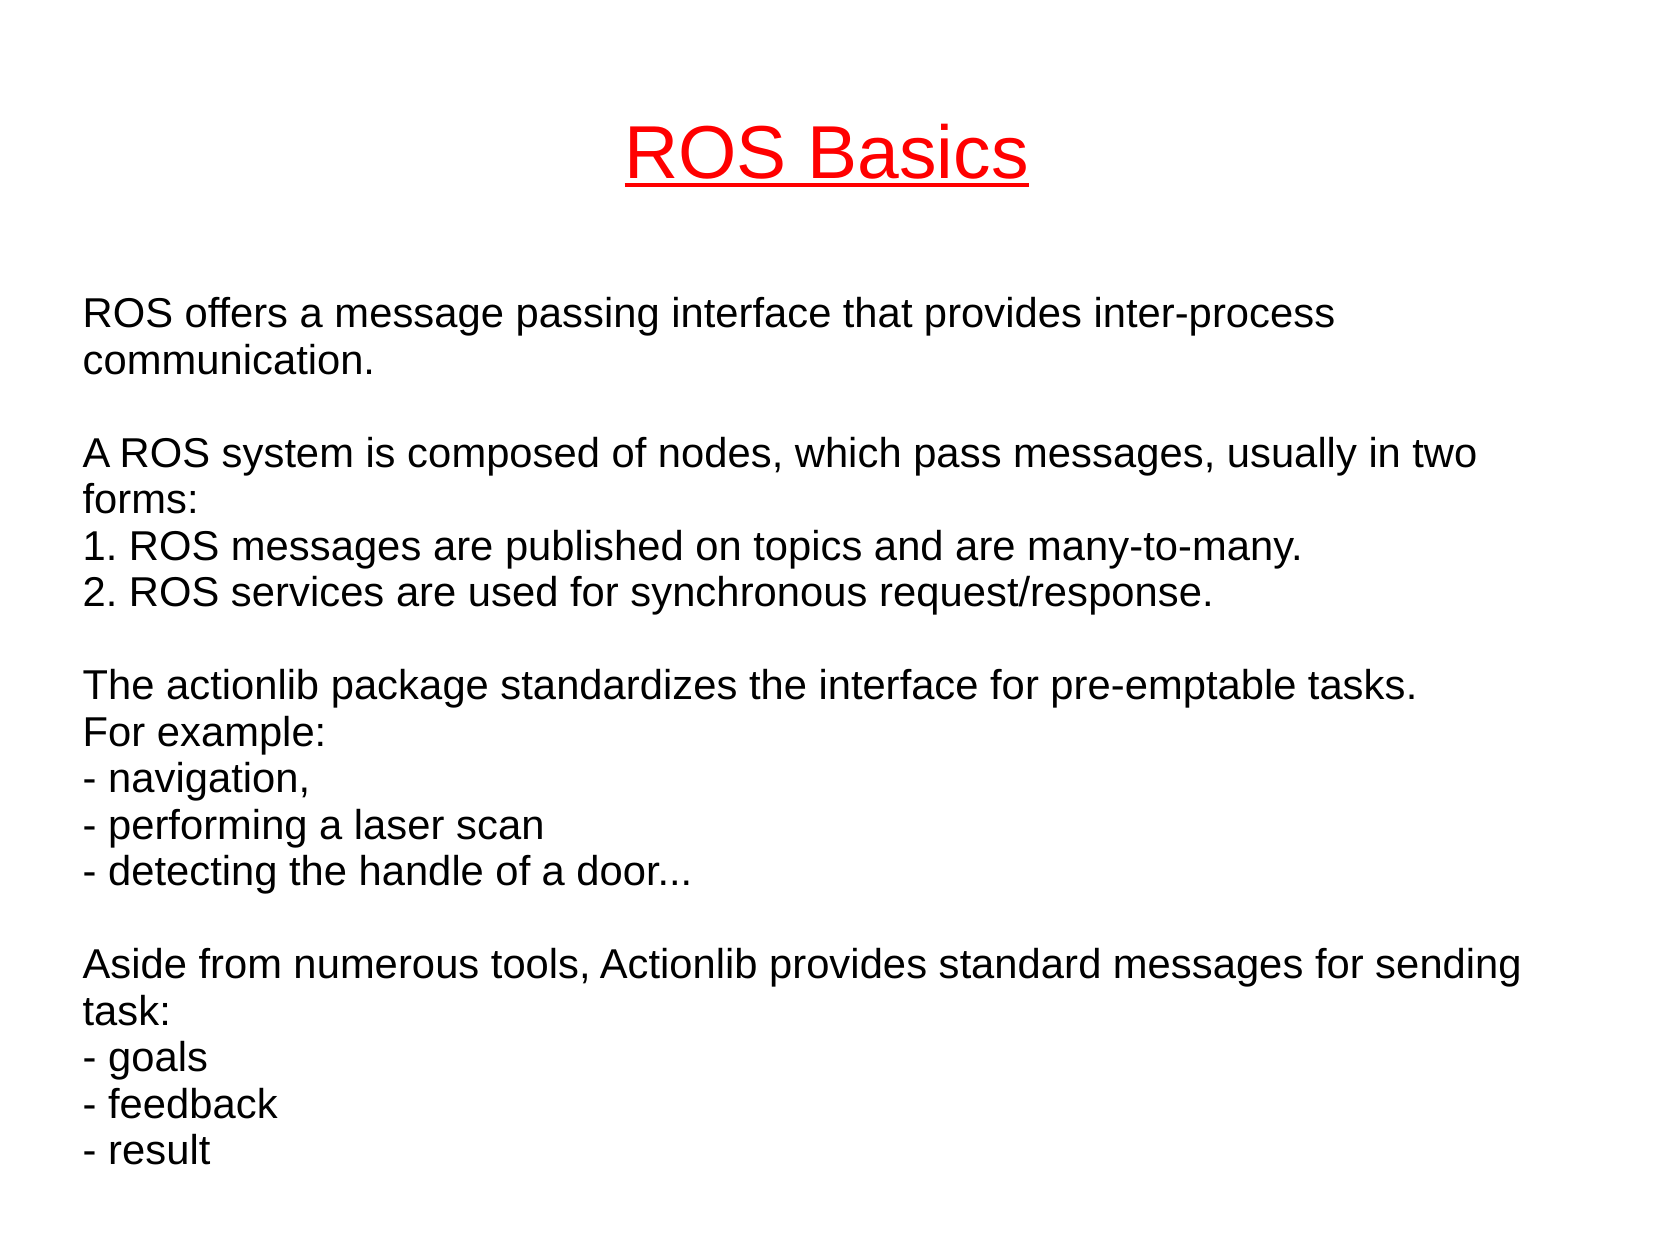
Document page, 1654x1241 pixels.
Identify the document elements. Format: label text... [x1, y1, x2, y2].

title ROS Basics [82, 49, 1571, 257]
subtitle ROS offers a message passing interface that provides inter-process communication. A ROS system is composed of nodes, which pass messages, usually in two forms: 1. ROS messages are published on topics and are many-to-many. 2. ROS services are used for synchronous request/response. The actionlib package standardizes the interface for pre-emptable tasks. For example: - navigation, - performing a laser scan - detecting the handle of a door... Aside from numerous tools, Actionlib provides standard messages for sending task: - goals - feedback - result [82, 290, 1583, 1184]
